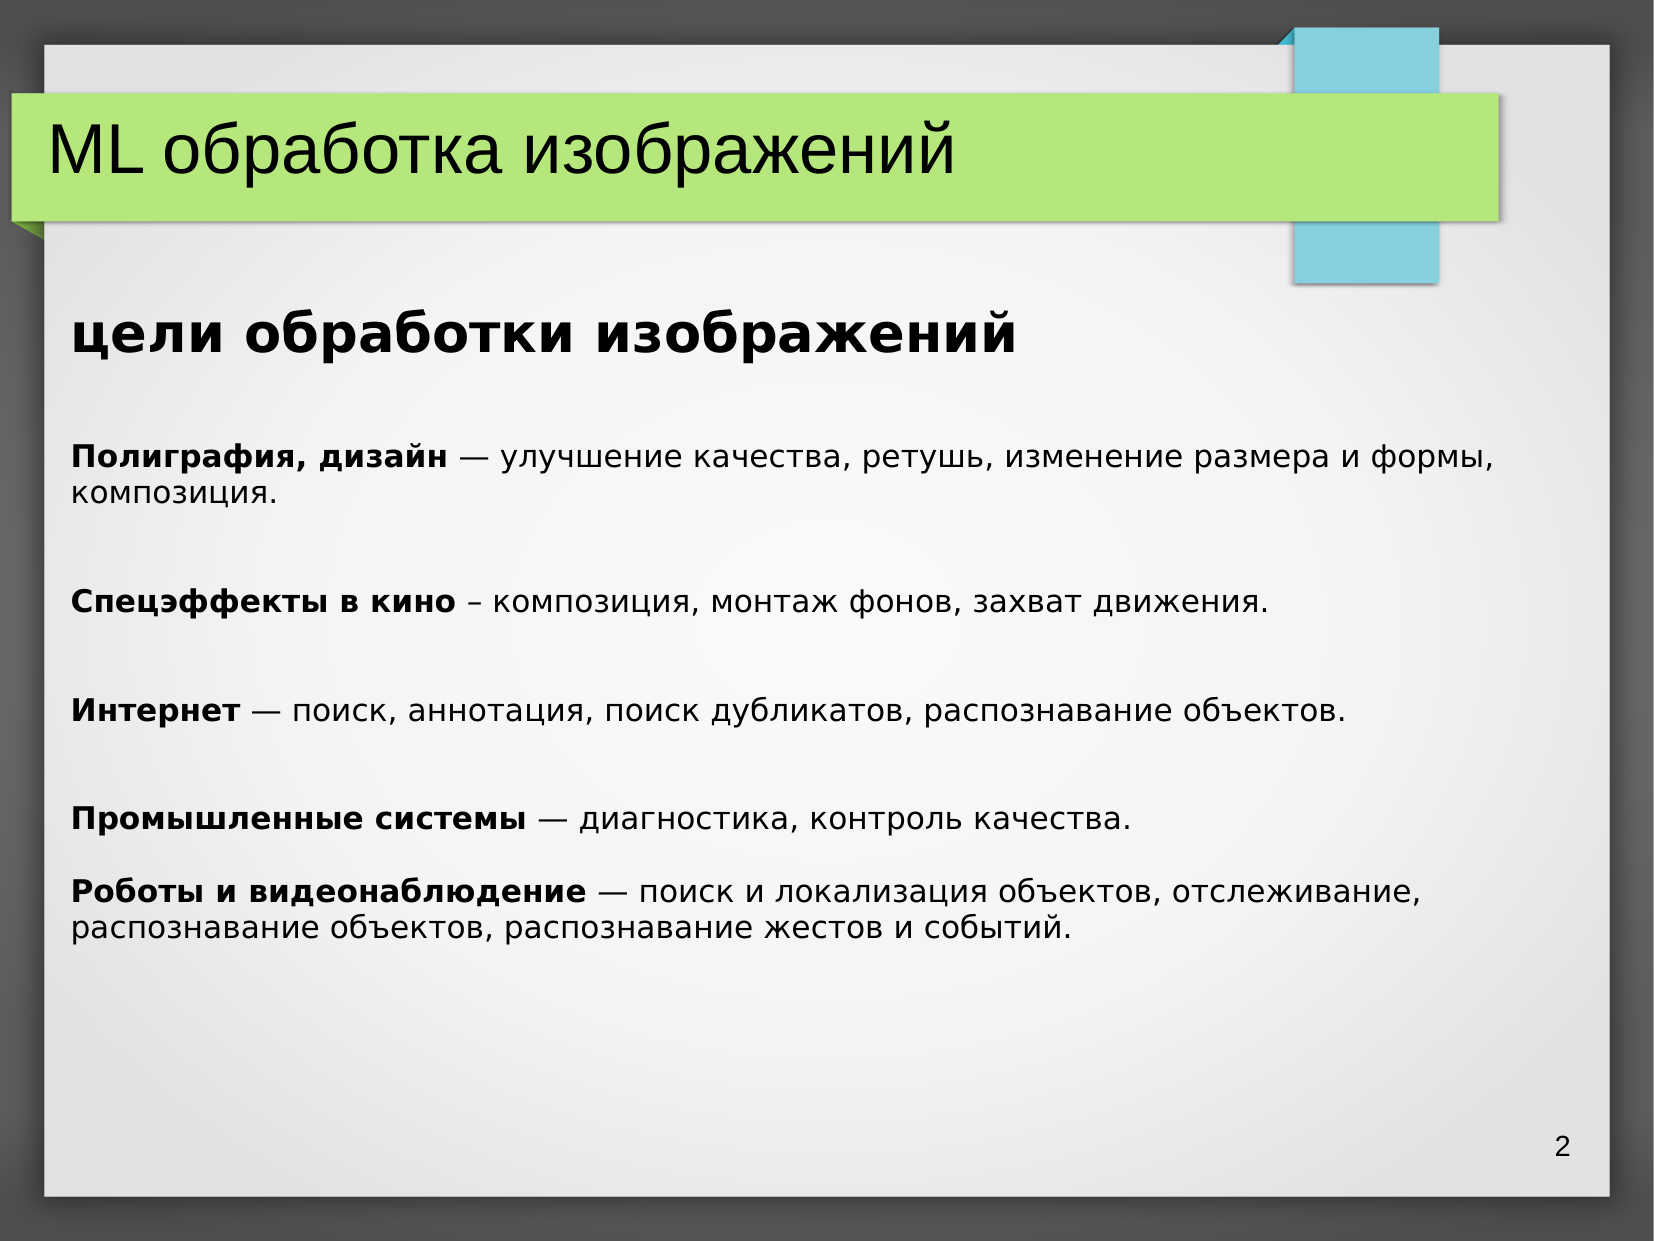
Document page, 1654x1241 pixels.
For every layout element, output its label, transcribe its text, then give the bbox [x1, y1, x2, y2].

text_box цели обработки изображений Полиграфия, дизайн — улучшение качества, ретушь, изменение размера и формы, композиция. Спецэффекты в кино – композиция, монтаж фонов, захват движения. Интернет — поиск, аннотация, поиск дубликатов, распознавание объектов. Промышленные системы — диагностика, контроль качества. Роботы и видеонаблюдение — поиск и локализация объектов, отслеживание, распознавание объектов, распознавание жестов и событий. [55, 295, 1607, 1040]
title ML обработка изображений [47, 109, 1501, 189]
picture [0, 0, 1654, 1241]
